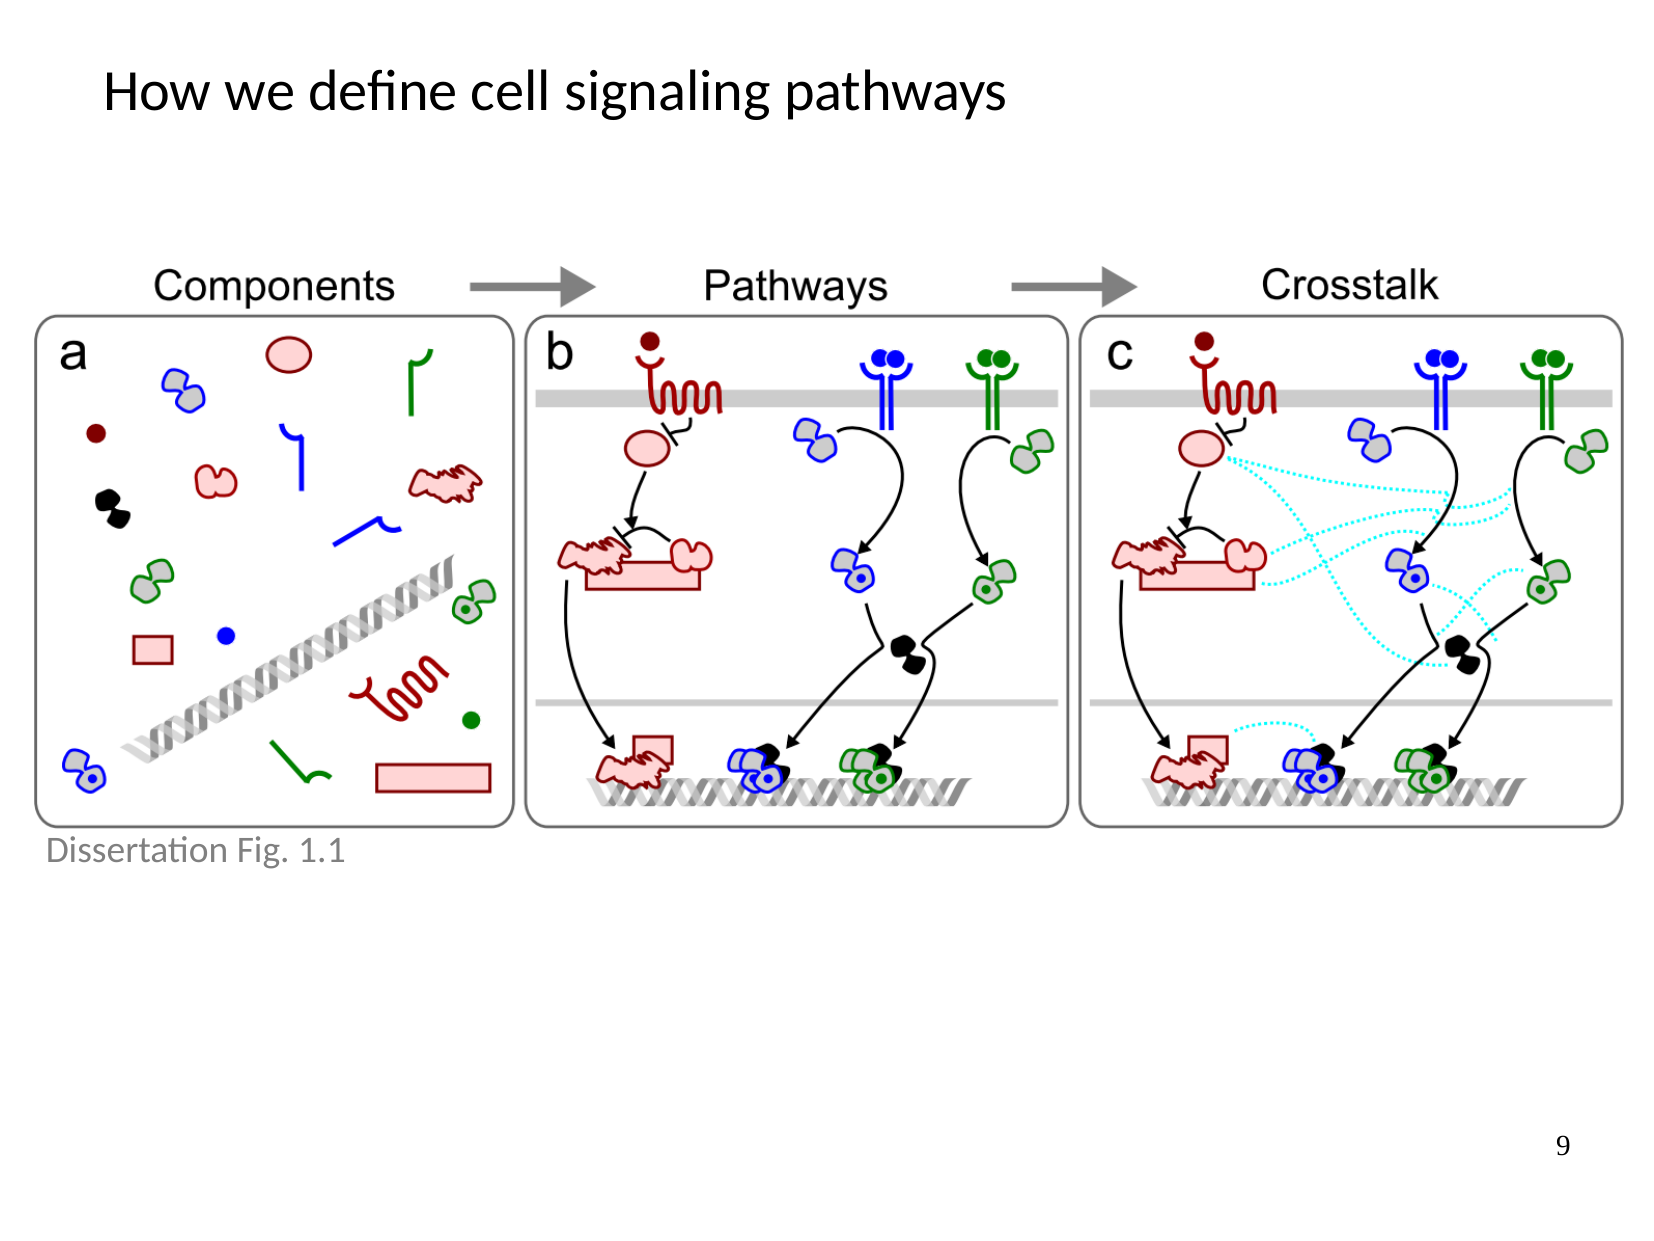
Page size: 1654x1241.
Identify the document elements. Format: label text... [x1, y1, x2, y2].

text_box How we define cell signaling pathways [88, 59, 1536, 178]
text_box Dissertation Fig. 1.1 [31, 826, 827, 908]
picture [33, 265, 1625, 830]
